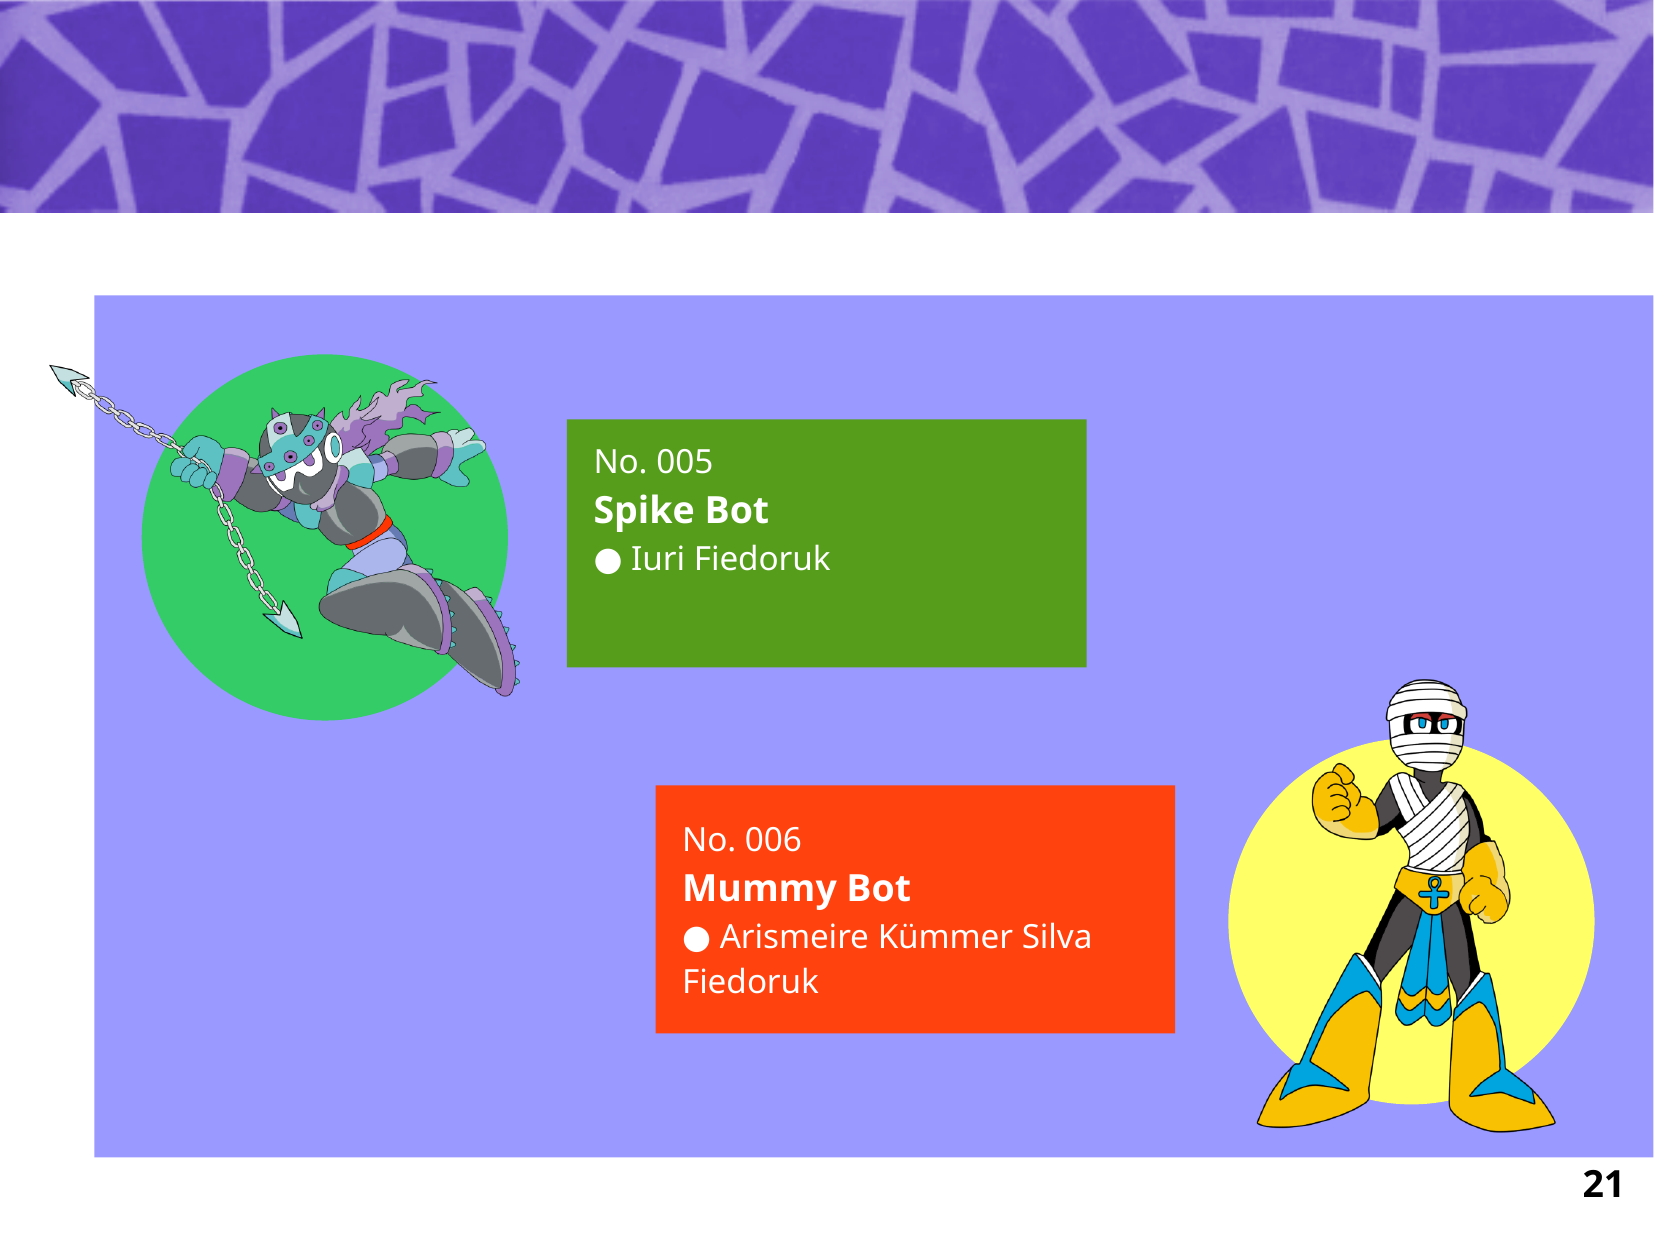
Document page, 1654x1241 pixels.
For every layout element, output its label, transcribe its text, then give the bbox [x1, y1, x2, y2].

text_box No. 006 Mummy Bot ● Arismeire Kümmer Silva Fiedoruk [667, 809, 1170, 1034]
picture [0, 0, 1654, 213]
picture [23, 347, 520, 697]
text_box [94, 295, 1654, 1158]
picture [1246, 661, 1577, 1149]
text_box No. 005 Spike Bot ● Iuri Fiedoruk [578, 431, 1081, 656]
